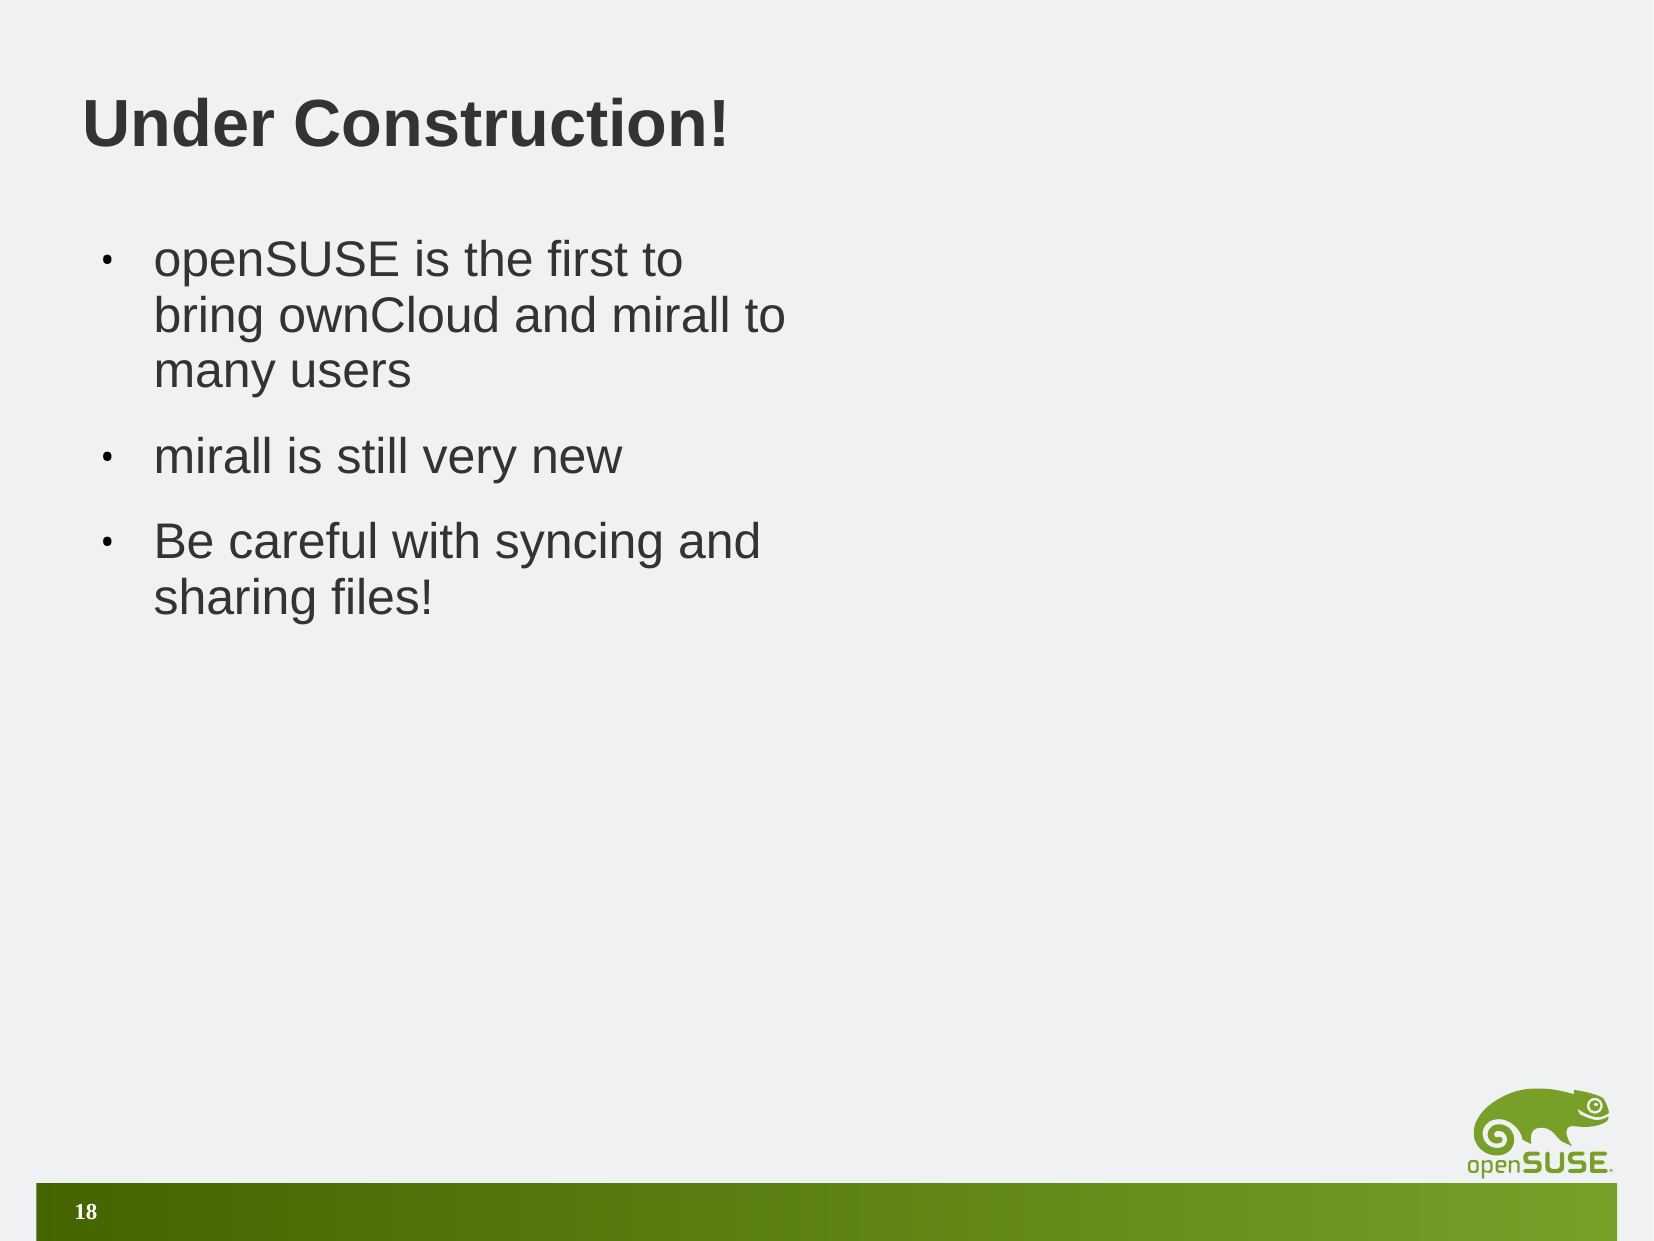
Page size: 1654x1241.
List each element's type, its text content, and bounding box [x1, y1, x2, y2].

title Under Construction! [82, 49, 1571, 198]
list openSUSE is the first to bring ownCloud and mirall to many users mirall is still very new Be careful with syncing and sharing files! [82, 231, 809, 1050]
picture [0, 0, 1654, 1241]
